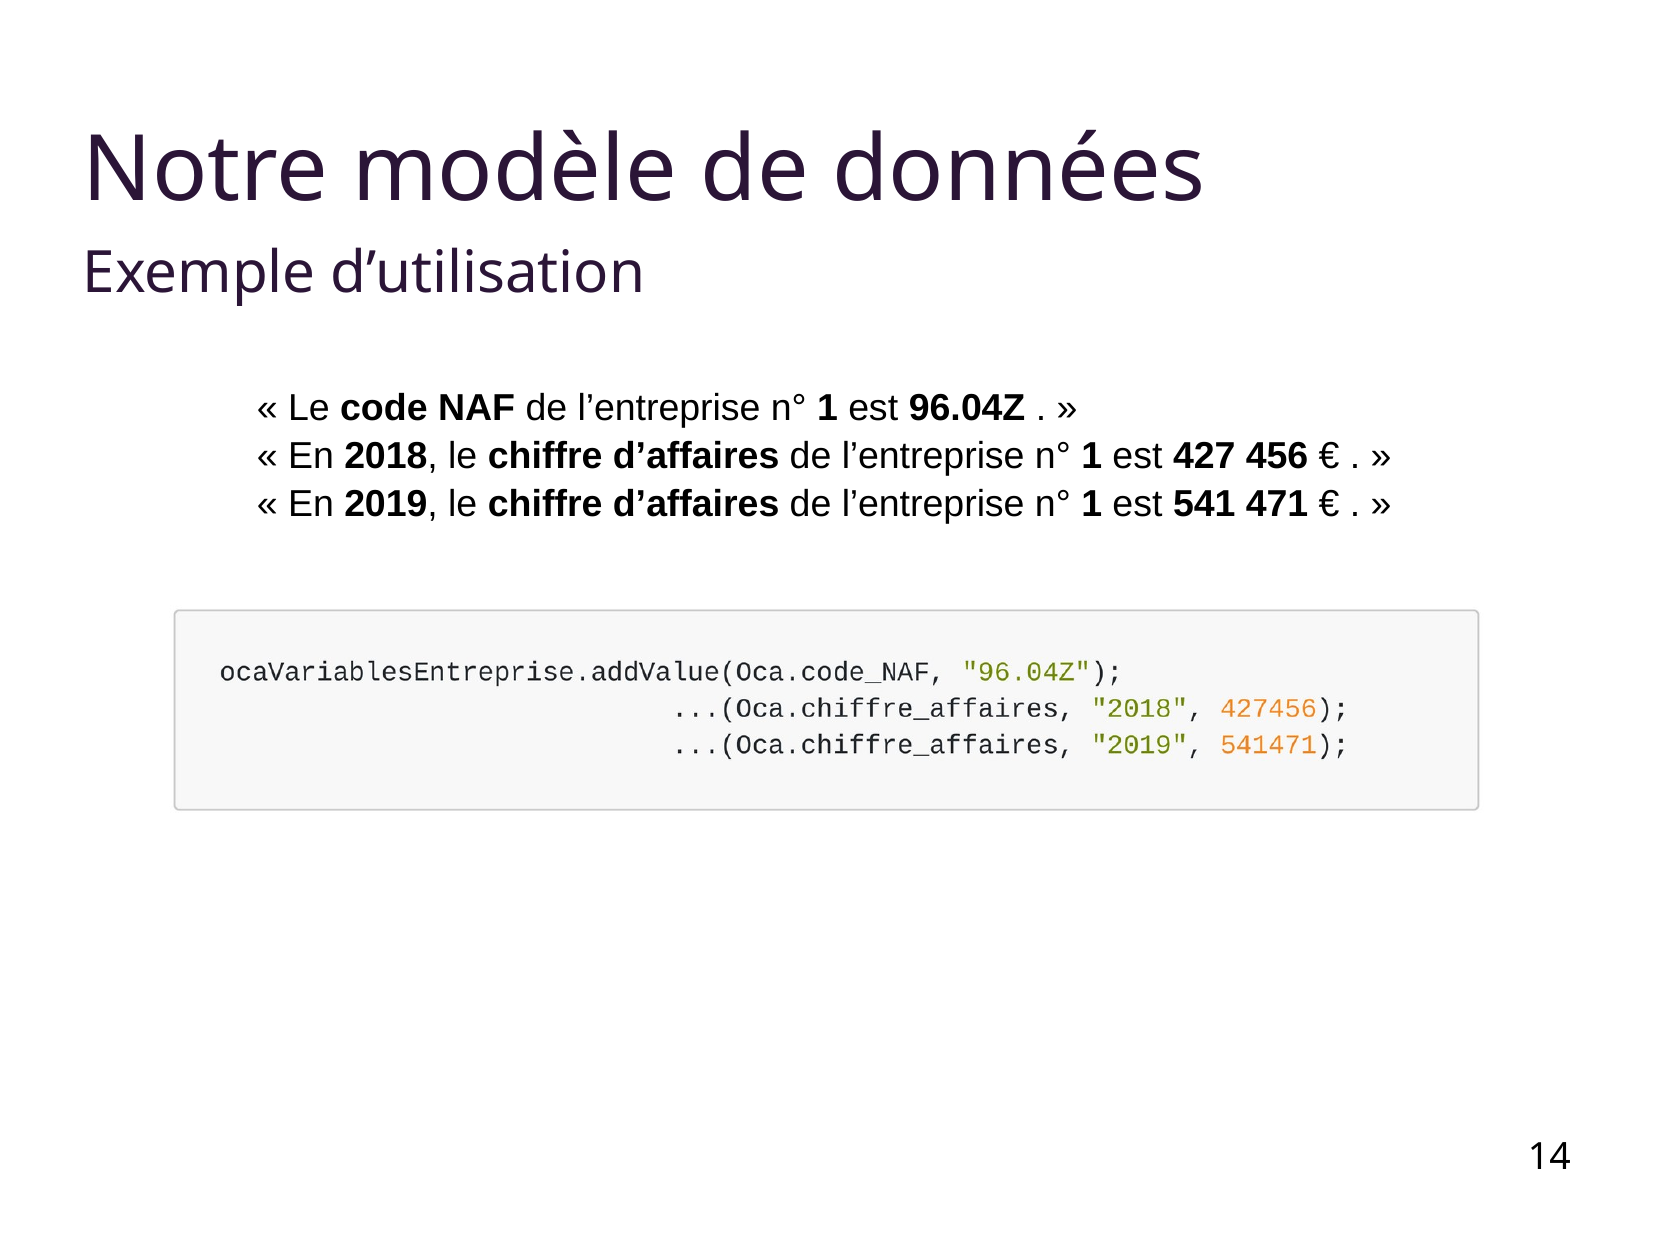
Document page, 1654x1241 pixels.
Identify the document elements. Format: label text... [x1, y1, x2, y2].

title Notre modèle de données Exemple d’utilisation [82, 102, 1571, 310]
text_box « Le code NAF de l’entreprise n° 1 est 96.04Z . » « En 2018, le chiffre d’affaires de l’entreprise n° 1 est 427 456 € . » « En 2019, le chiffre d’affaires de l’entreprise n° 1 est 541 471 € . » [242, 378, 1412, 567]
picture [169, 605, 1484, 815]
